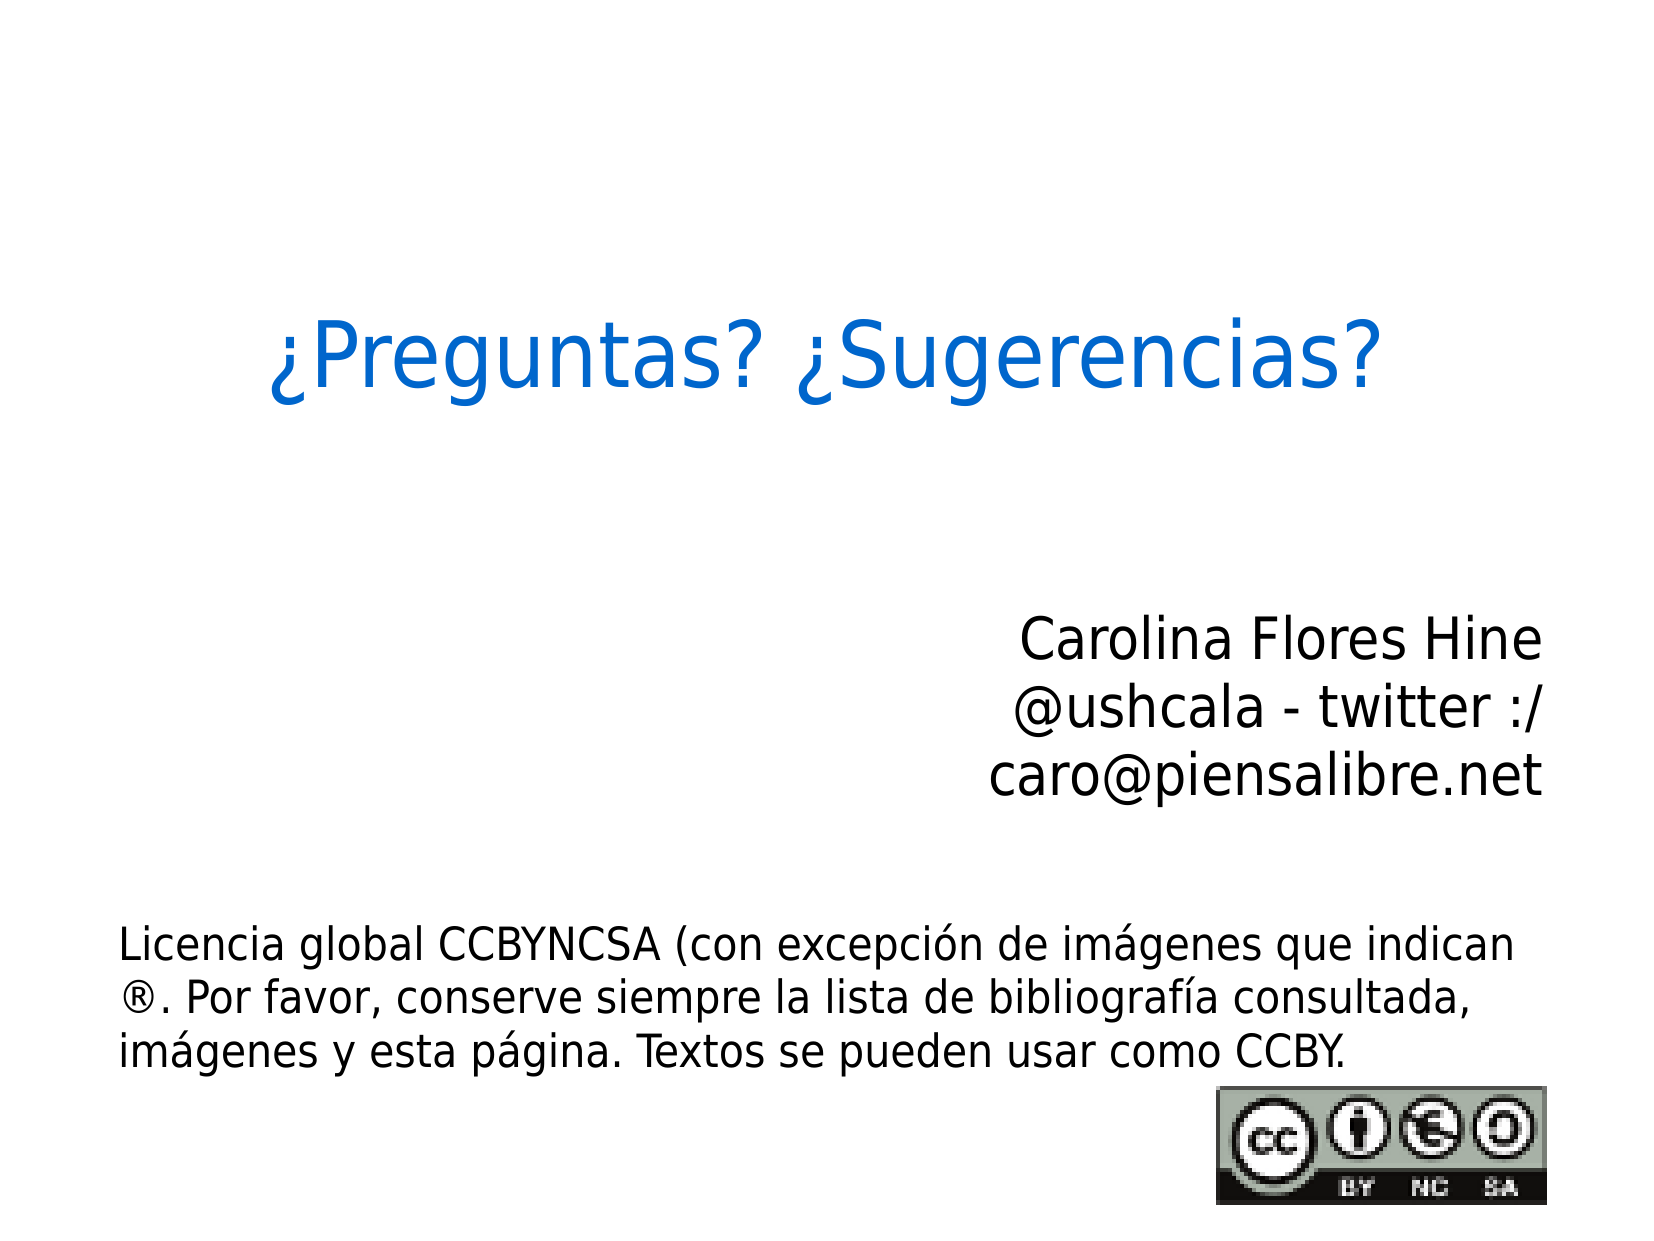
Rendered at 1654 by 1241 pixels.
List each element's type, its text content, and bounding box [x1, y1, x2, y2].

subtitle Carolina Flores Hine @ushcala - twitter :/ caro@piensalibre.net [88, 575, 1544, 918]
picture [1216, 1158, 1547, 1205]
text_box Licencia global CCBYNCSA (con excepción de imágenes que indican ®. Por favor, conserve siempre la lista de bibliografía consultada, imágenes y esta página. Textos se pueden usar como CCBY. [47, 918, 1560, 1158]
title ¿Preguntas? ¿Sugerencias? [82, 49, 1571, 662]
